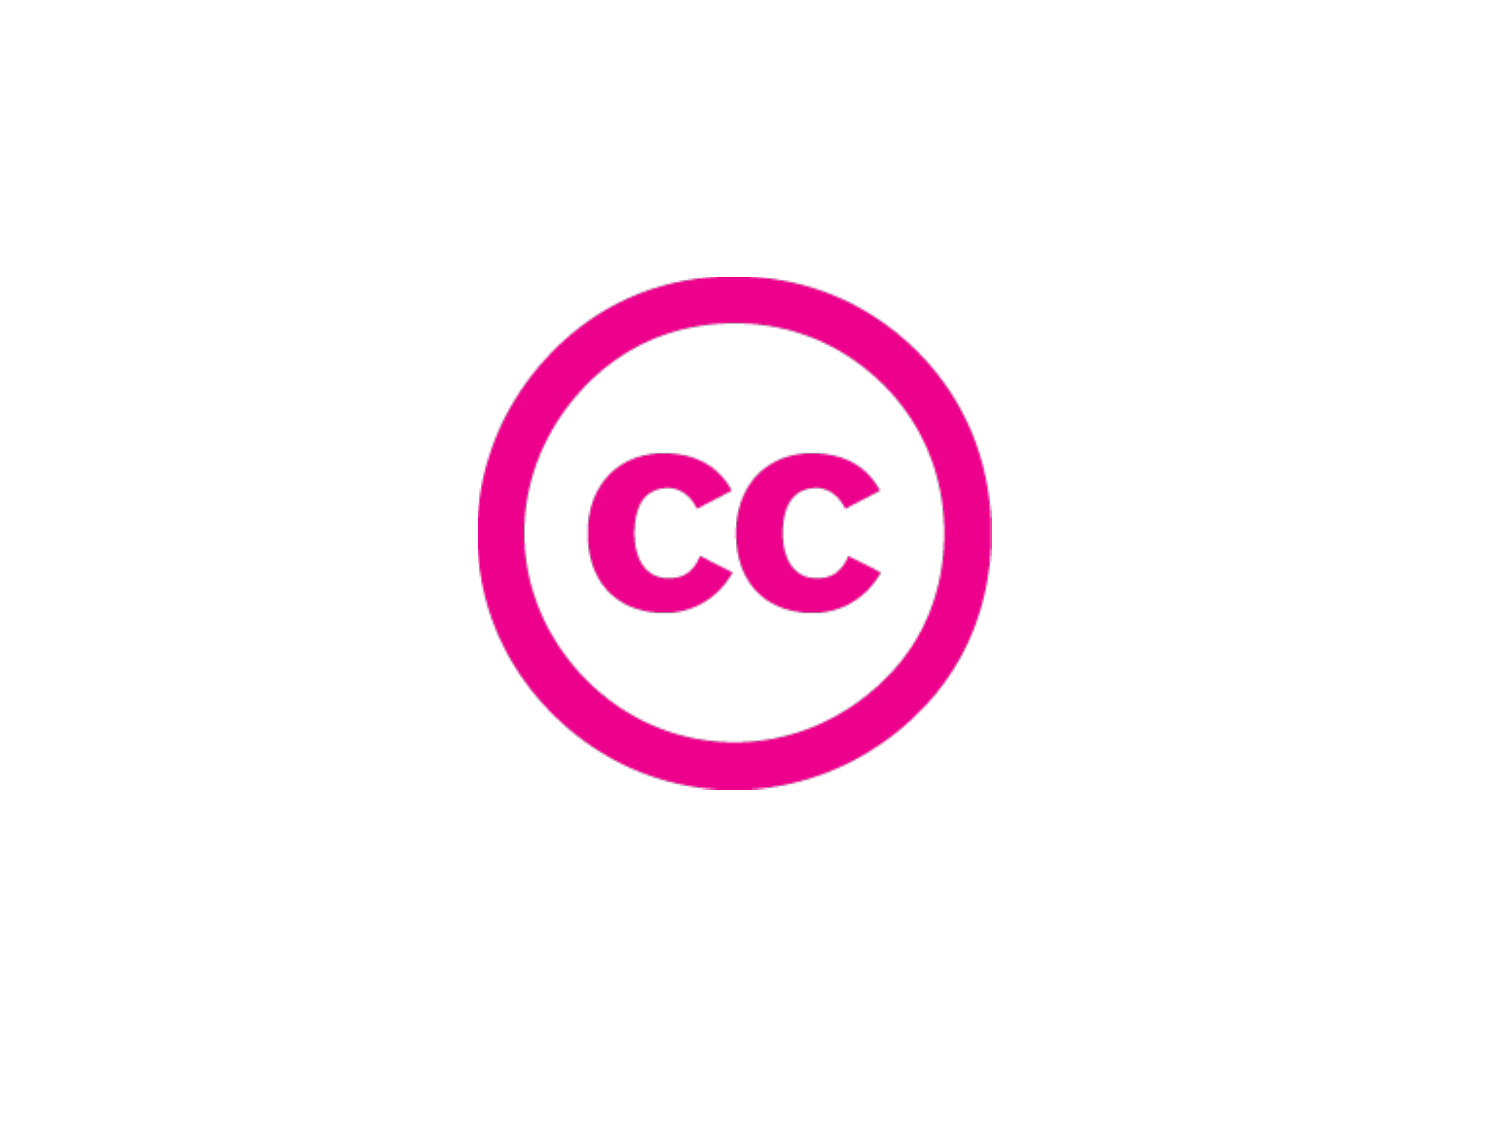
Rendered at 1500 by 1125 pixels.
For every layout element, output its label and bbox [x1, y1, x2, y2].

picture [478, 277, 992, 790]
